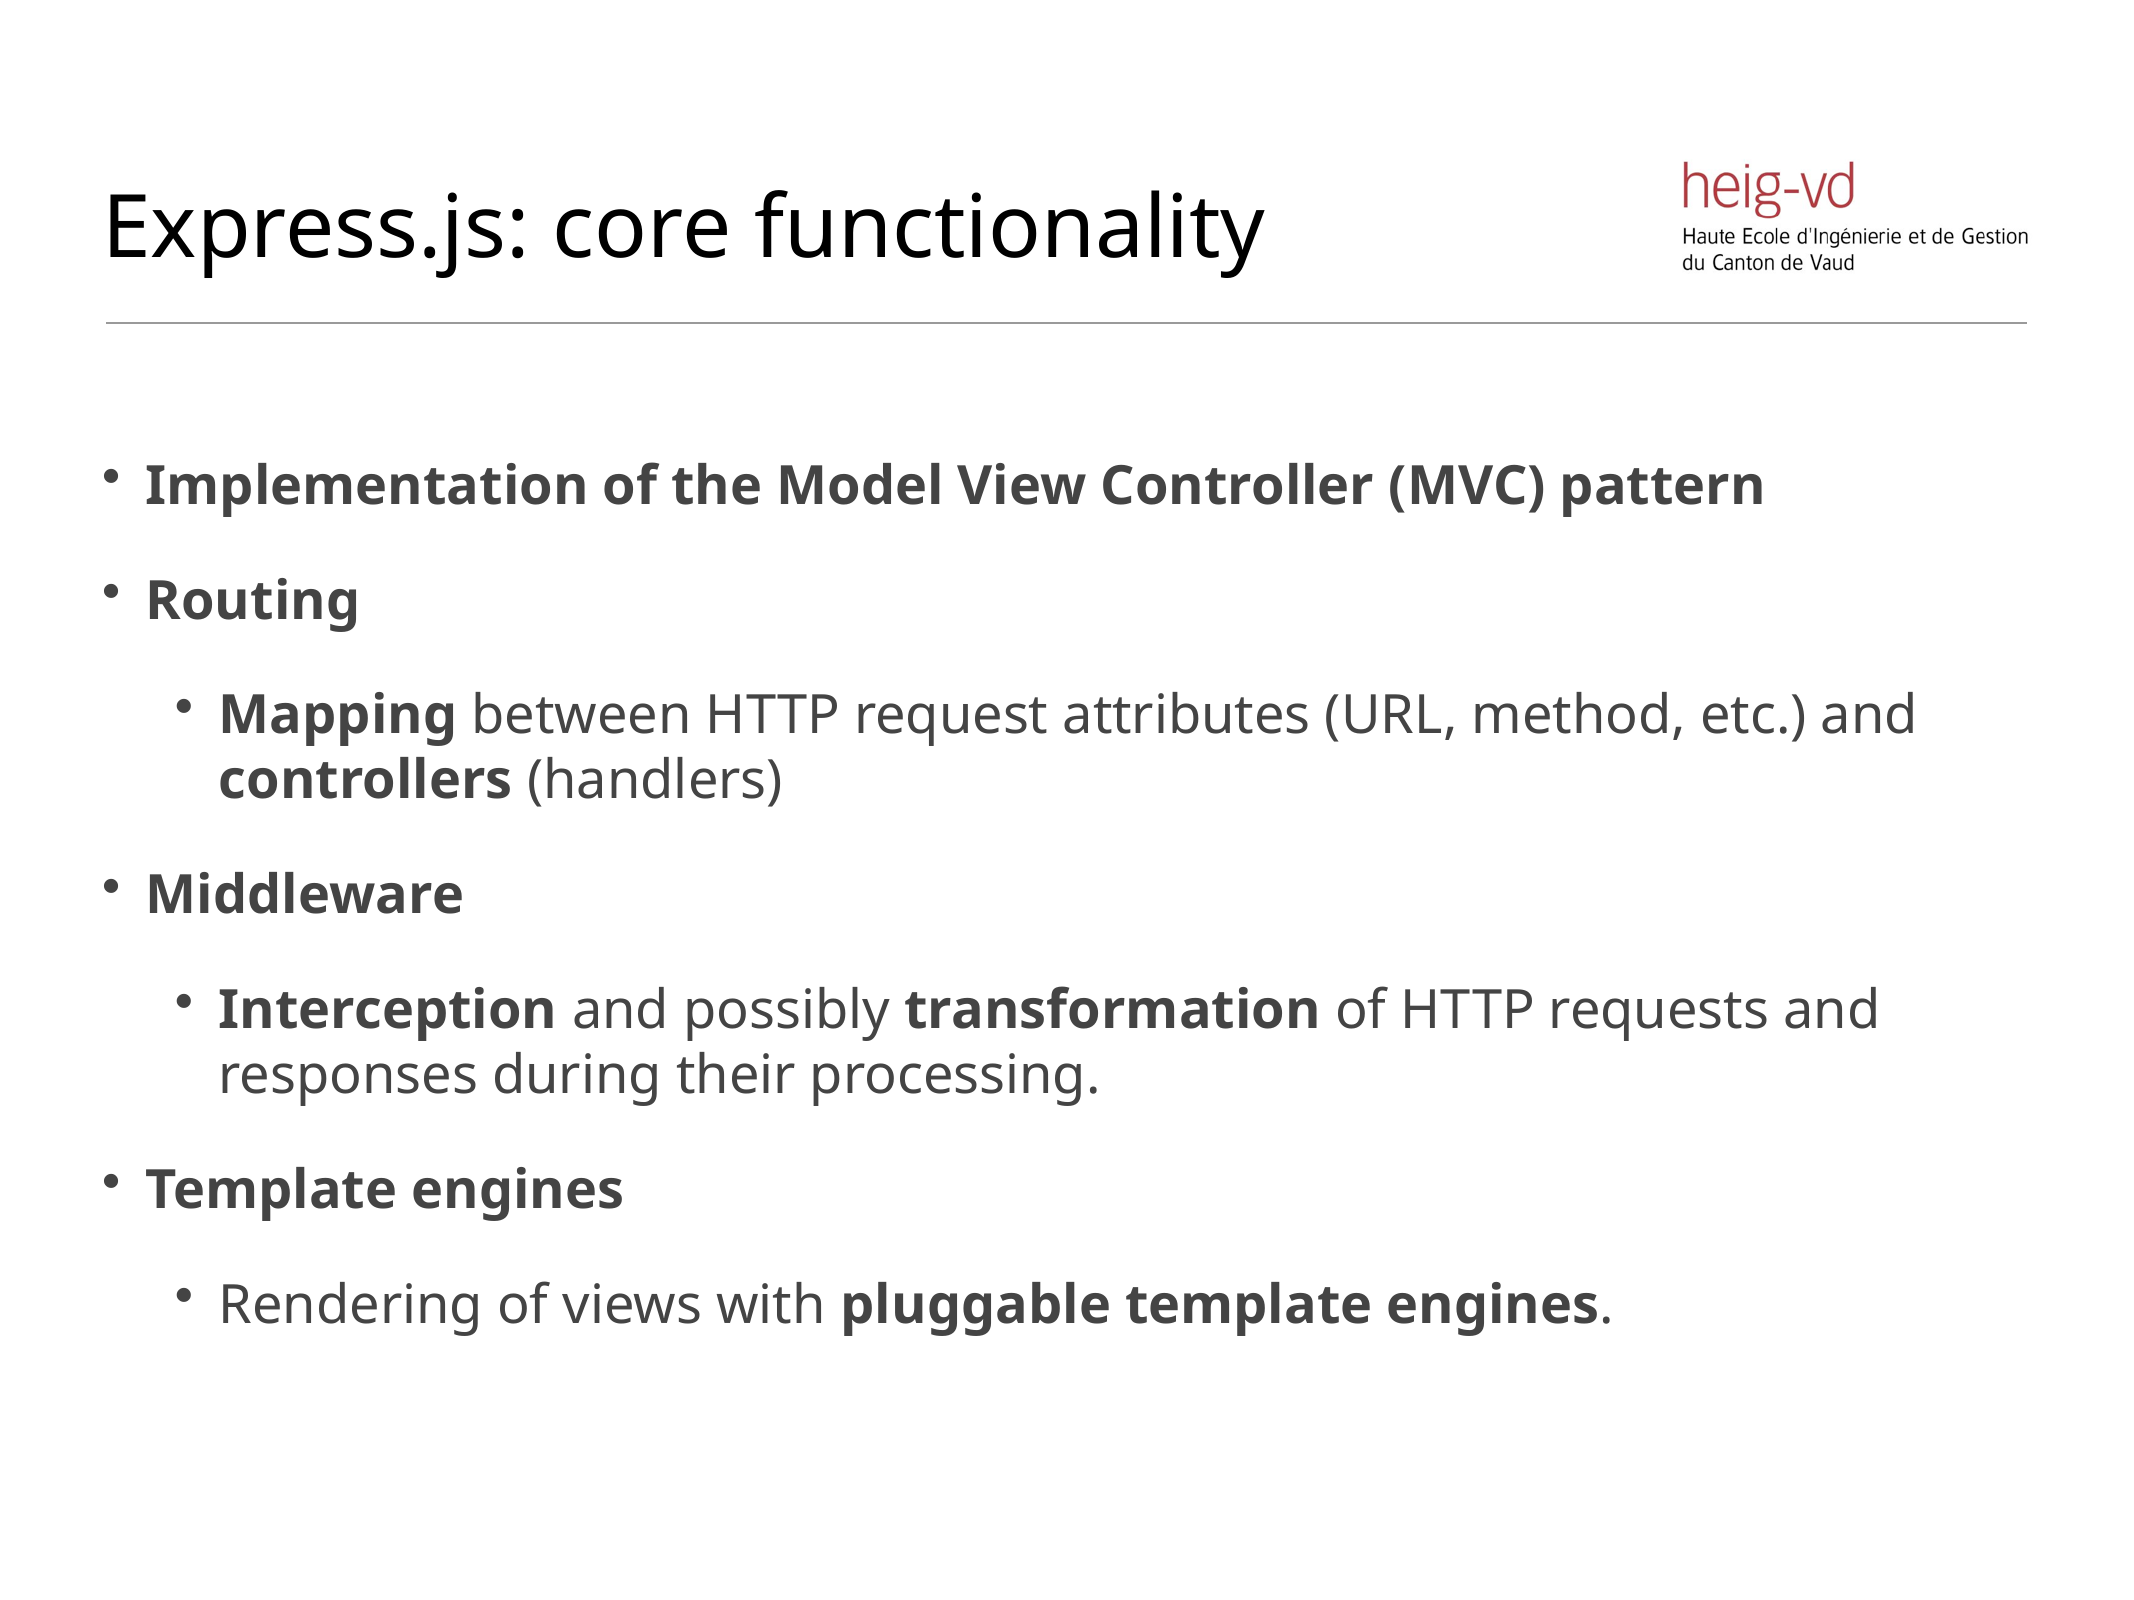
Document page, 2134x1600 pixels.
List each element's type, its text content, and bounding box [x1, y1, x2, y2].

list Implementation of the Model View Controller (MVC) pattern Routing Mapping between HTTP request attributes (URL, method, etc.) and controllers (handlers) Middleware Interception and possibly transformation of HTTP requests and responses during their processing. Template engines Rendering of views with pluggable template engines. [93, 441, 2040, 1401]
title Express.js: core functionality [93, 54, 2040, 284]
